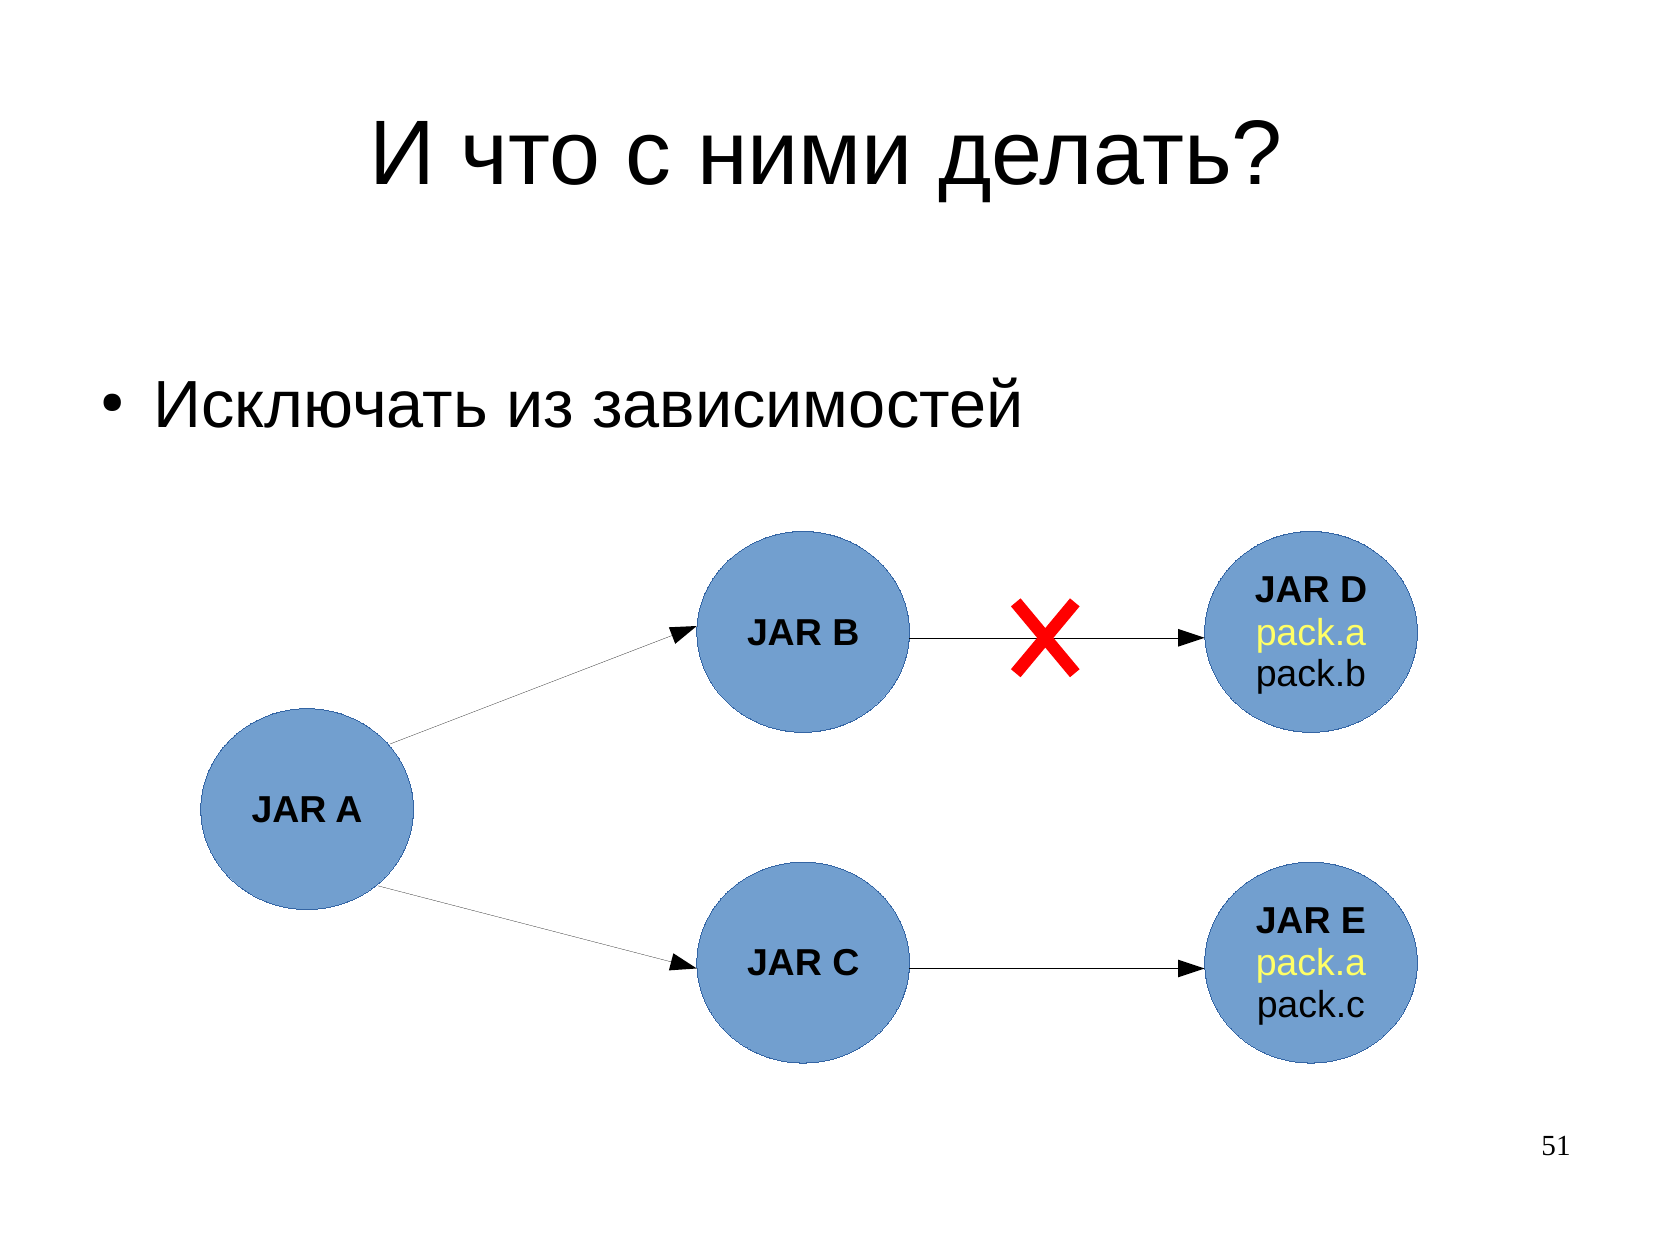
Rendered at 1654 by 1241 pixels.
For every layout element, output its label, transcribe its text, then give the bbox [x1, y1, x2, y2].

text_box JAR B [696, 531, 910, 733]
text_box JAR C [696, 862, 910, 1064]
title И что с ними делать? [82, 49, 1571, 257]
text_box JAR A [200, 708, 414, 910]
text_box JAR D pack.a pack.b [1204, 531, 1418, 733]
text_box JAR E pack.a pack.c [1204, 862, 1418, 1064]
list Исключать из зависимостей [82, 366, 1571, 1087]
